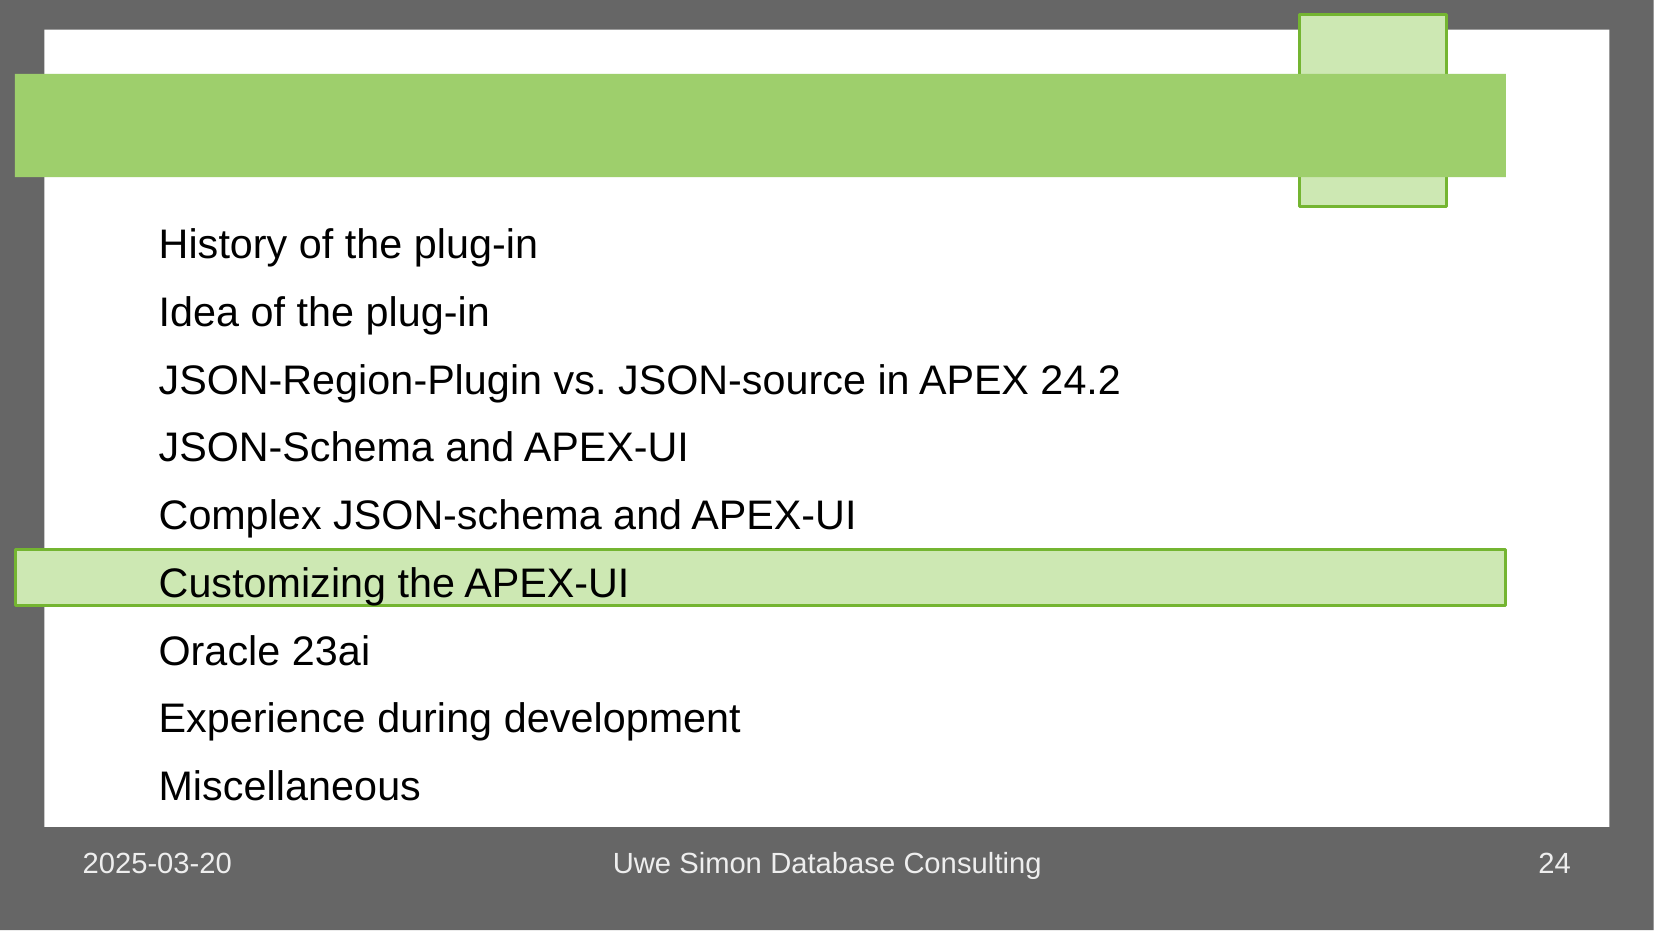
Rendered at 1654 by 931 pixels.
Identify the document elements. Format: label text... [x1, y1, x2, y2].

list History of the plug-in Idea of the plug-in JSON-Region-Plugin vs. JSON-source in APEX 24.2 JSON-Schema and APEX-UI Complex JSON-schema and APEX-UI Customizing the APEX-UI Oracle 23ai Experience during development Miscellaneous [88, 221, 1565, 813]
text_box [15, 549, 88, 606]
